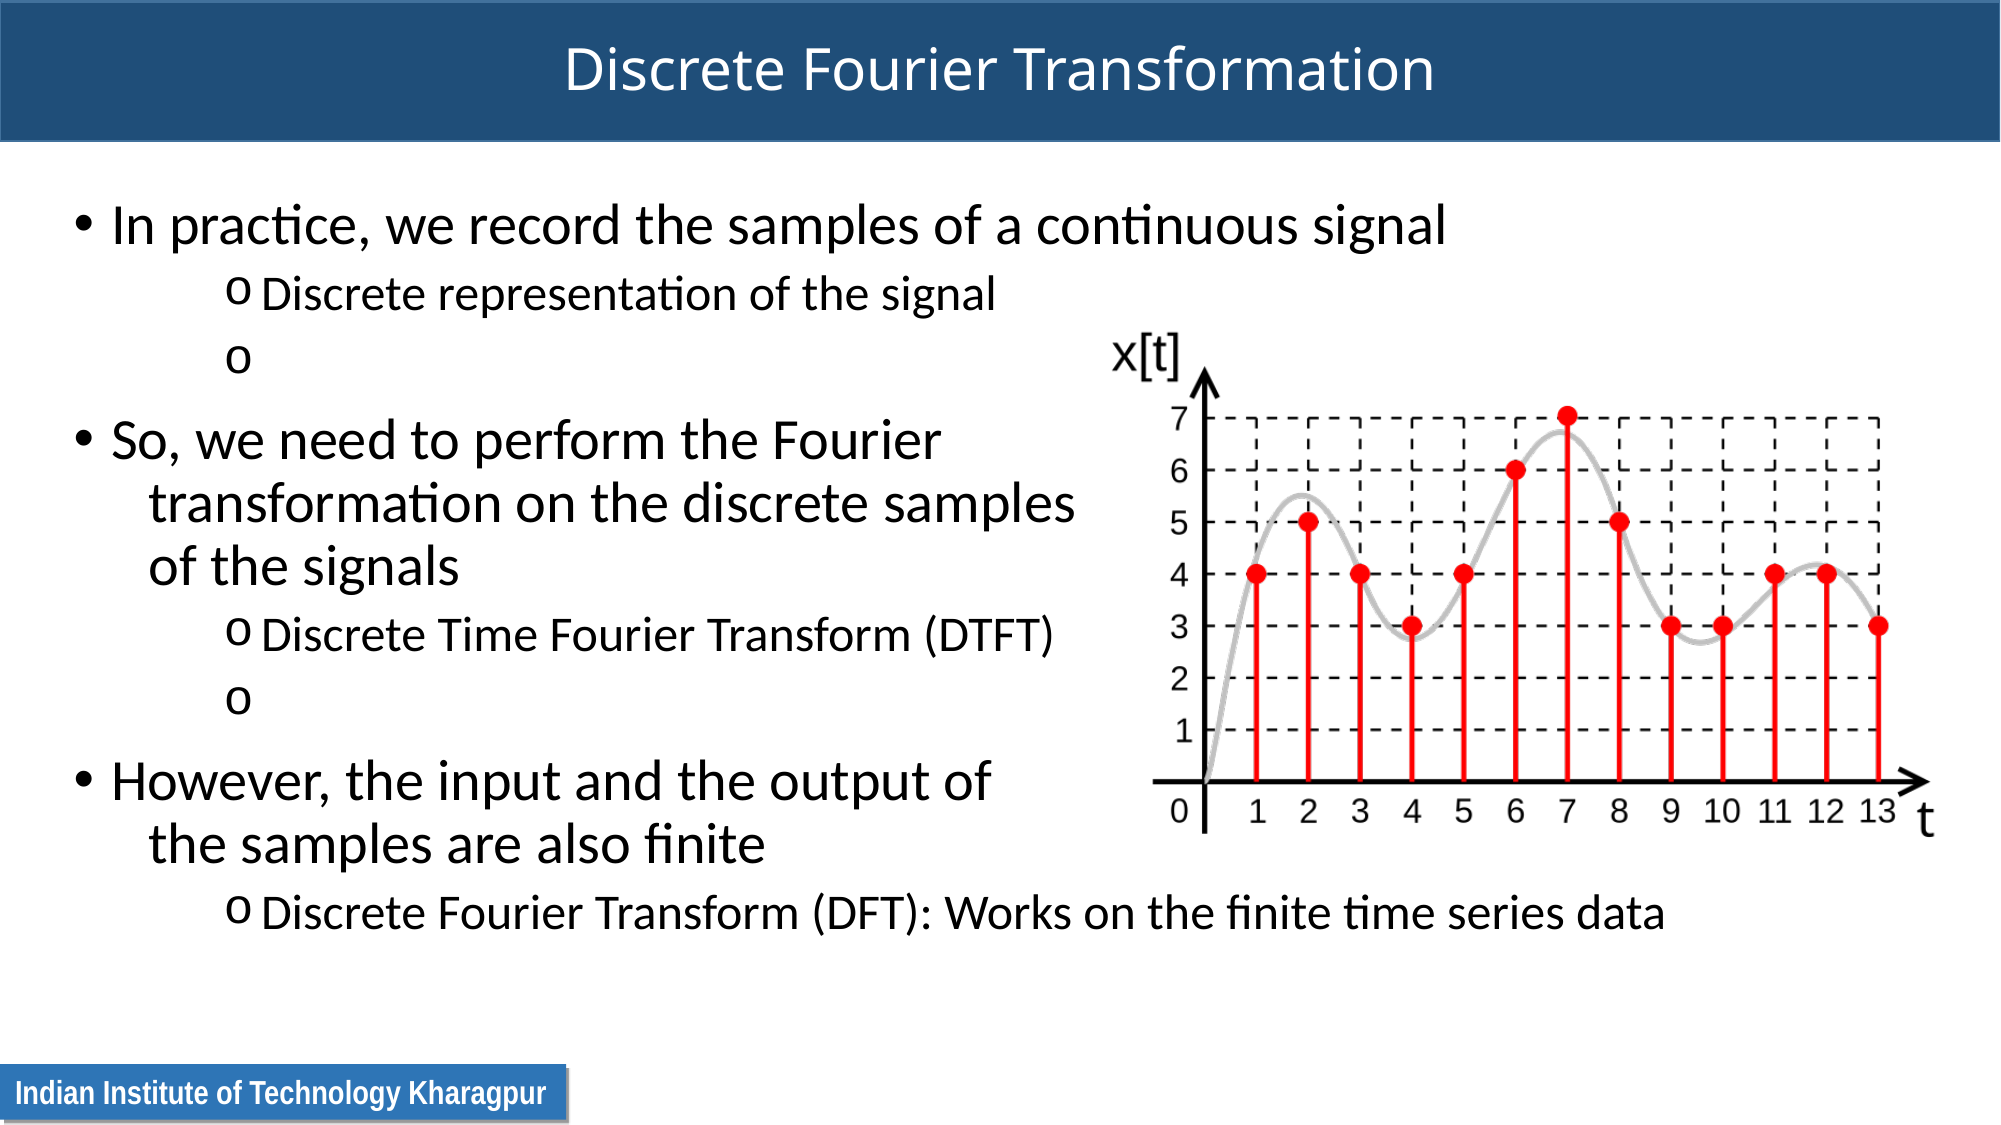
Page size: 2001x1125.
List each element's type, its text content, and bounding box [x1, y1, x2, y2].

picture [1098, 320, 1956, 851]
title Discrete Fourier Transformation [0, 1, 2000, 141]
list In practice, we record the samples of a continuous signal Discrete representation of the signal So, we need to perform the Fourier transformation on the discrete samples of the signals Discrete Time Fourier Transform (DTFT) However, the input and the output of the samples are also finite Discrete Fourier Transform (DFT): Works on the finite time series data [58, 186, 1954, 1065]
